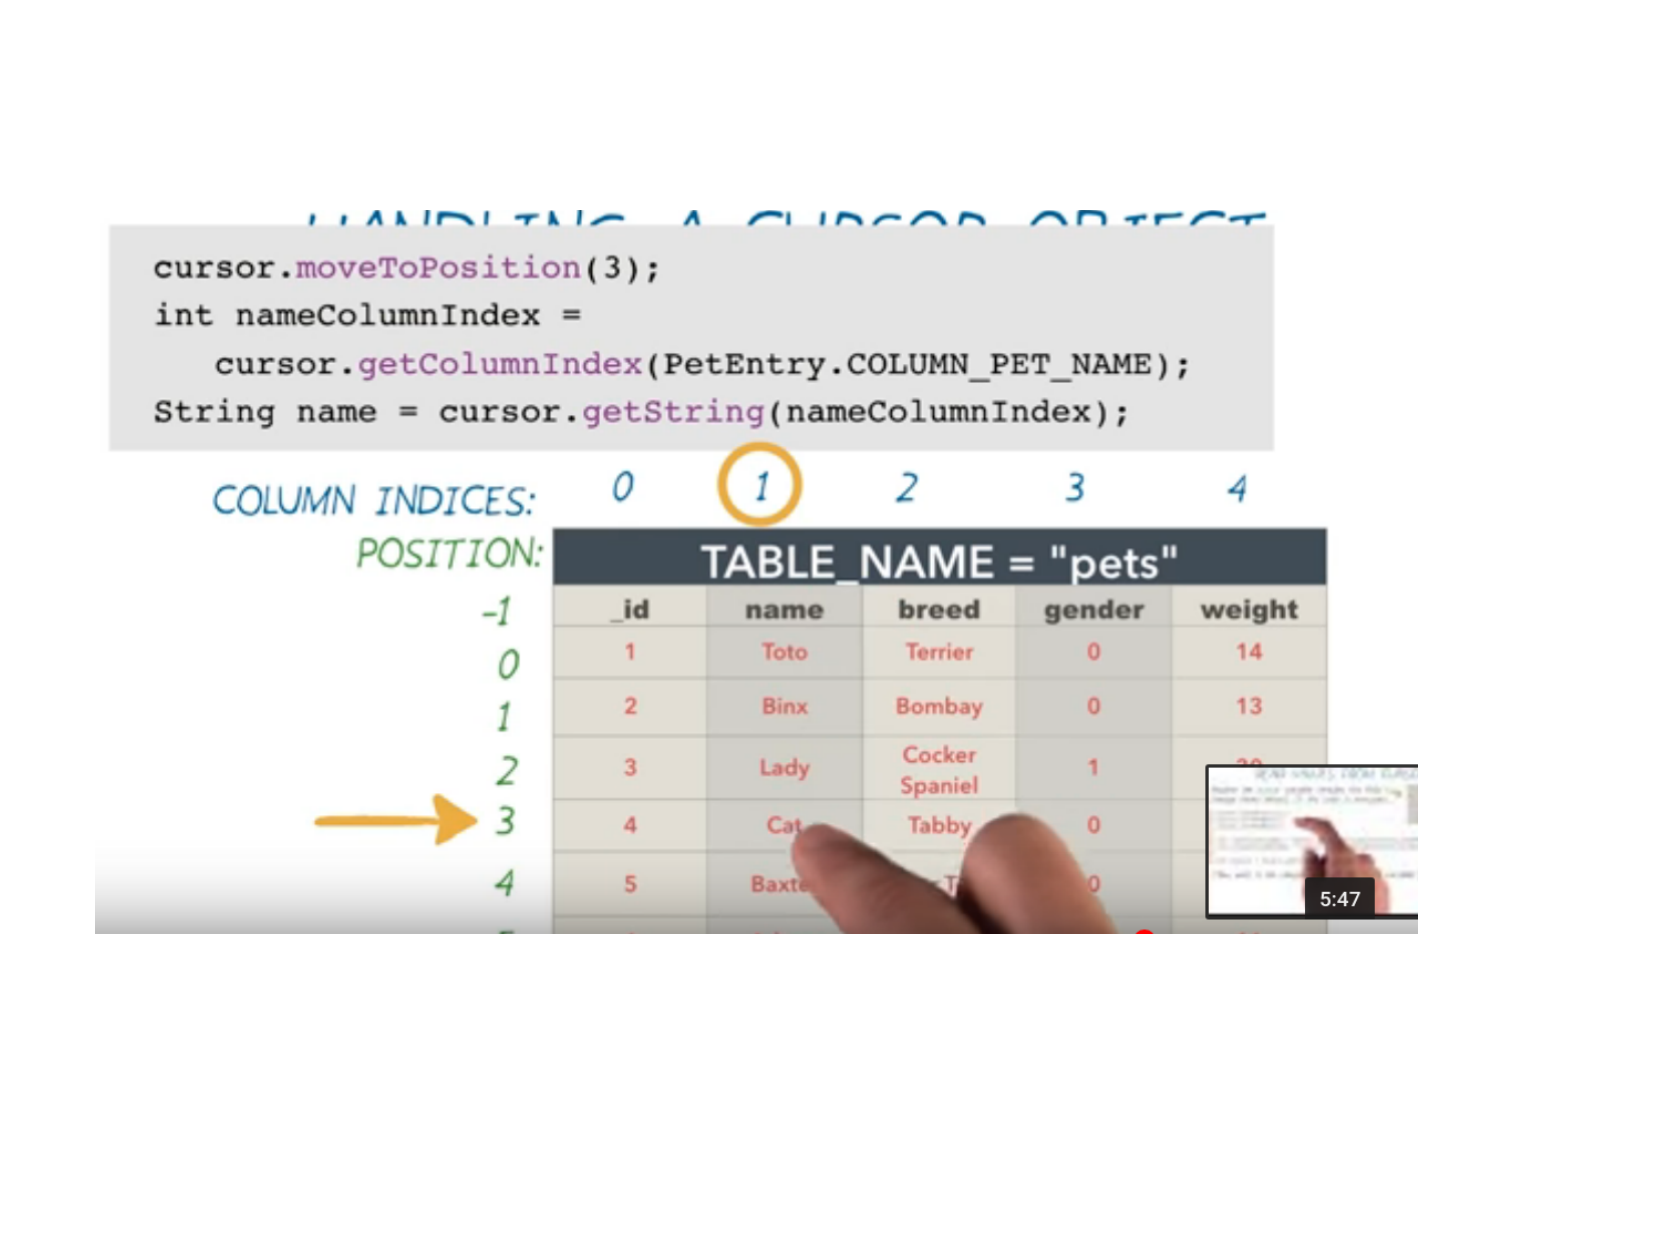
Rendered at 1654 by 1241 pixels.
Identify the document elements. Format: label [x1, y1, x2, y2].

picture [95, 210, 1418, 934]
